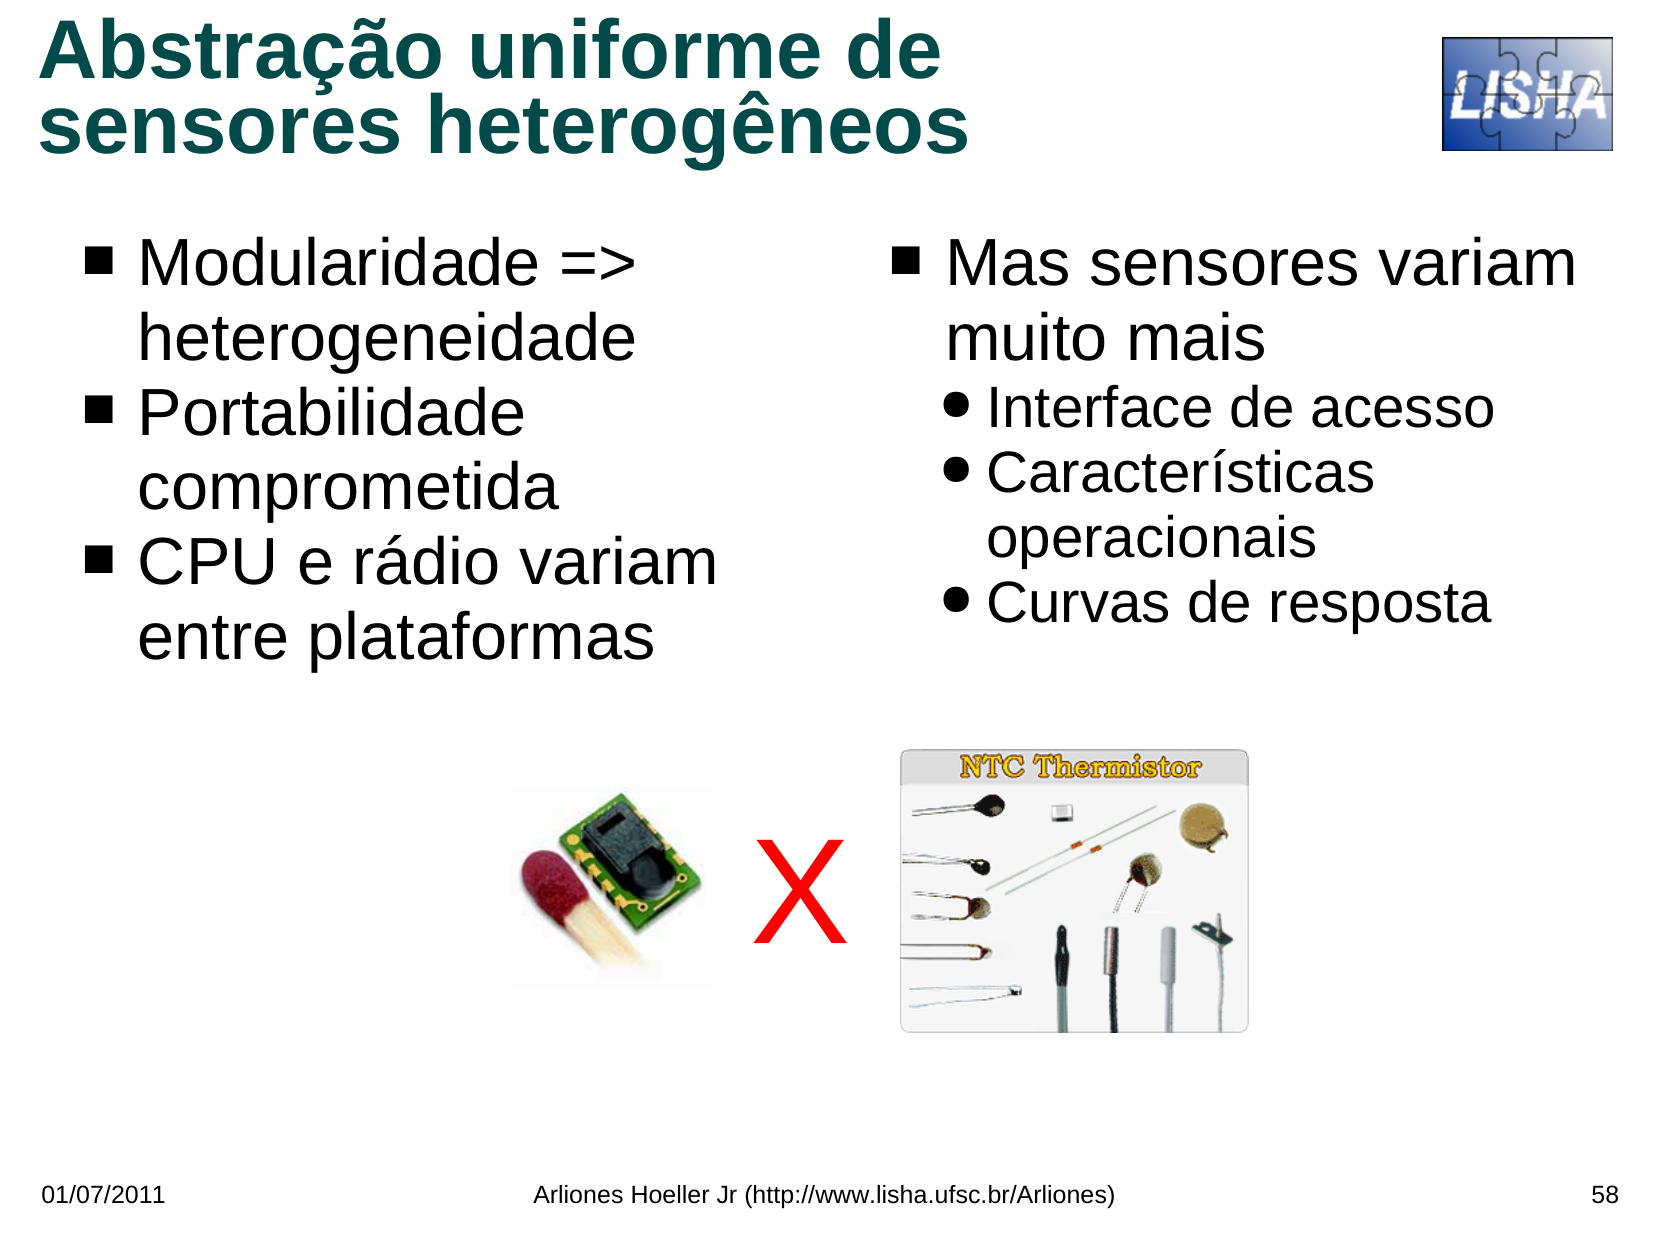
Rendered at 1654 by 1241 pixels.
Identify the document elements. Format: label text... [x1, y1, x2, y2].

list Modularidade => heterogeneidade Portabilidade comprometida CPU e rádio variam entre plataformas [37, 225, 807, 1163]
title Abstração uniforme de sensores heterogêneos [37, 9, 1426, 178]
text_box X [750, 807, 851, 976]
list Mas sensores variam muito mais Interface de acesso Características operacionais Curvas de resposta [844, 225, 1614, 1163]
picture [1442, 37, 1613, 151]
picture [900, 749, 1249, 1033]
picture [511, 787, 713, 989]
